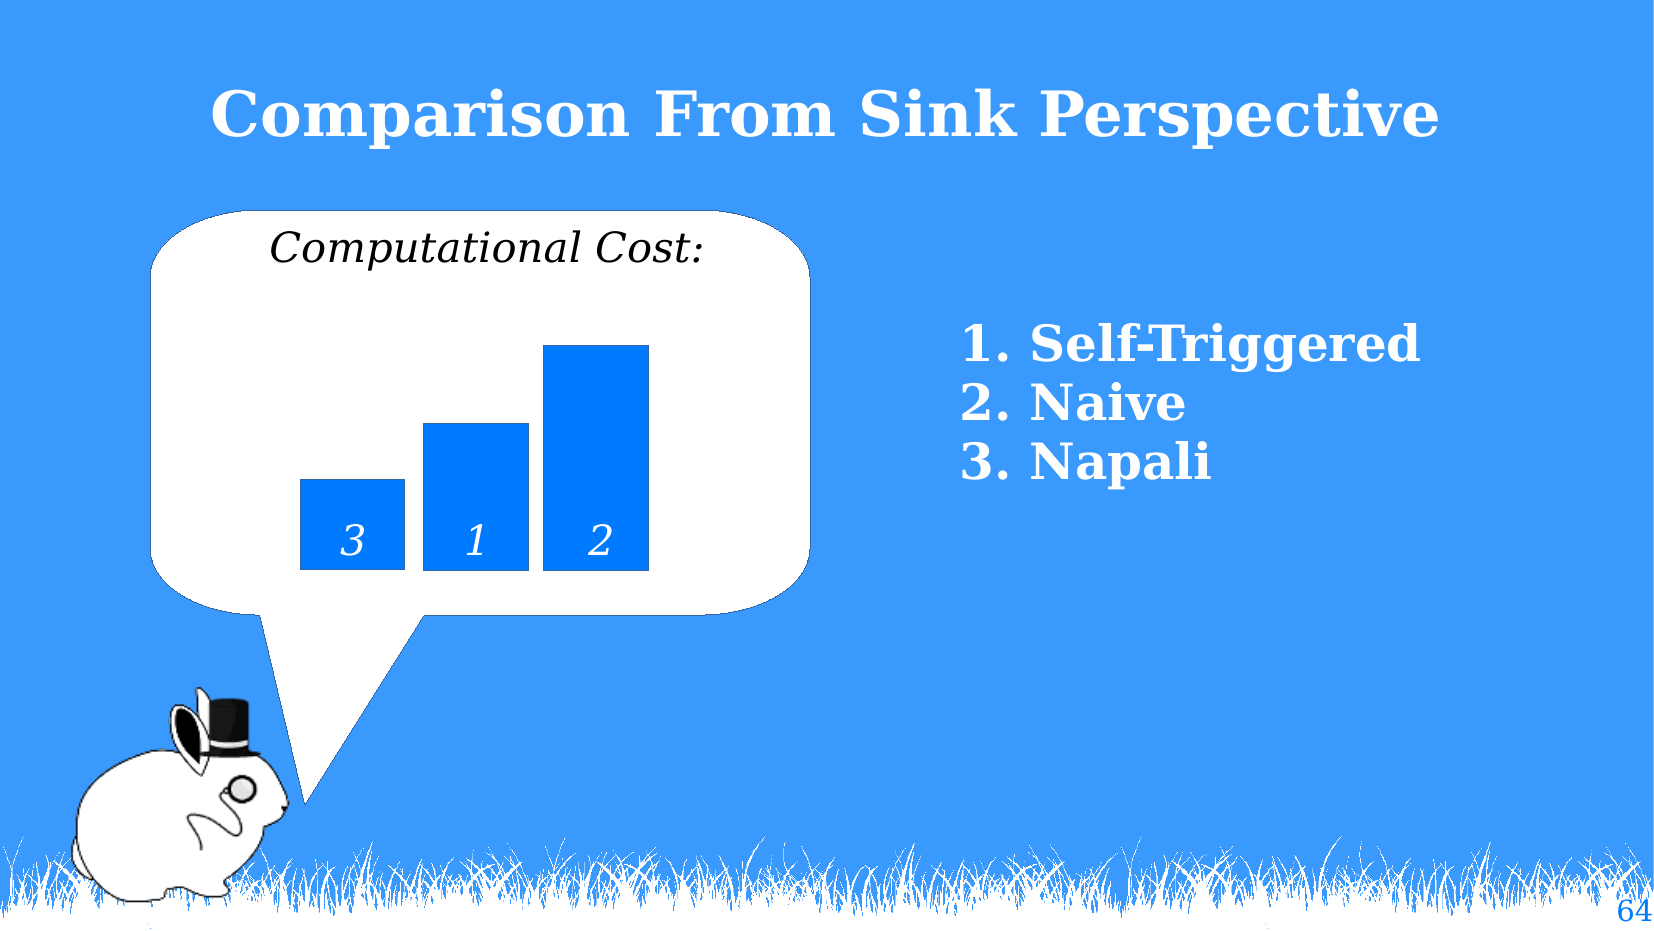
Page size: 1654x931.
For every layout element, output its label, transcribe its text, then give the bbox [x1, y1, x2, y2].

text_box 2 [573, 509, 649, 573]
text_box Computational Cost: [254, 216, 810, 329]
title [82, 37, 1571, 193]
text_box 1 [449, 509, 525, 573]
text_box 3 [325, 509, 401, 573]
text_box [150, 210, 811, 787]
text_box 1. Self-Triggered 2. Naive 3. Napali [945, 307, 1453, 661]
picture [0, 0, 1654, 931]
